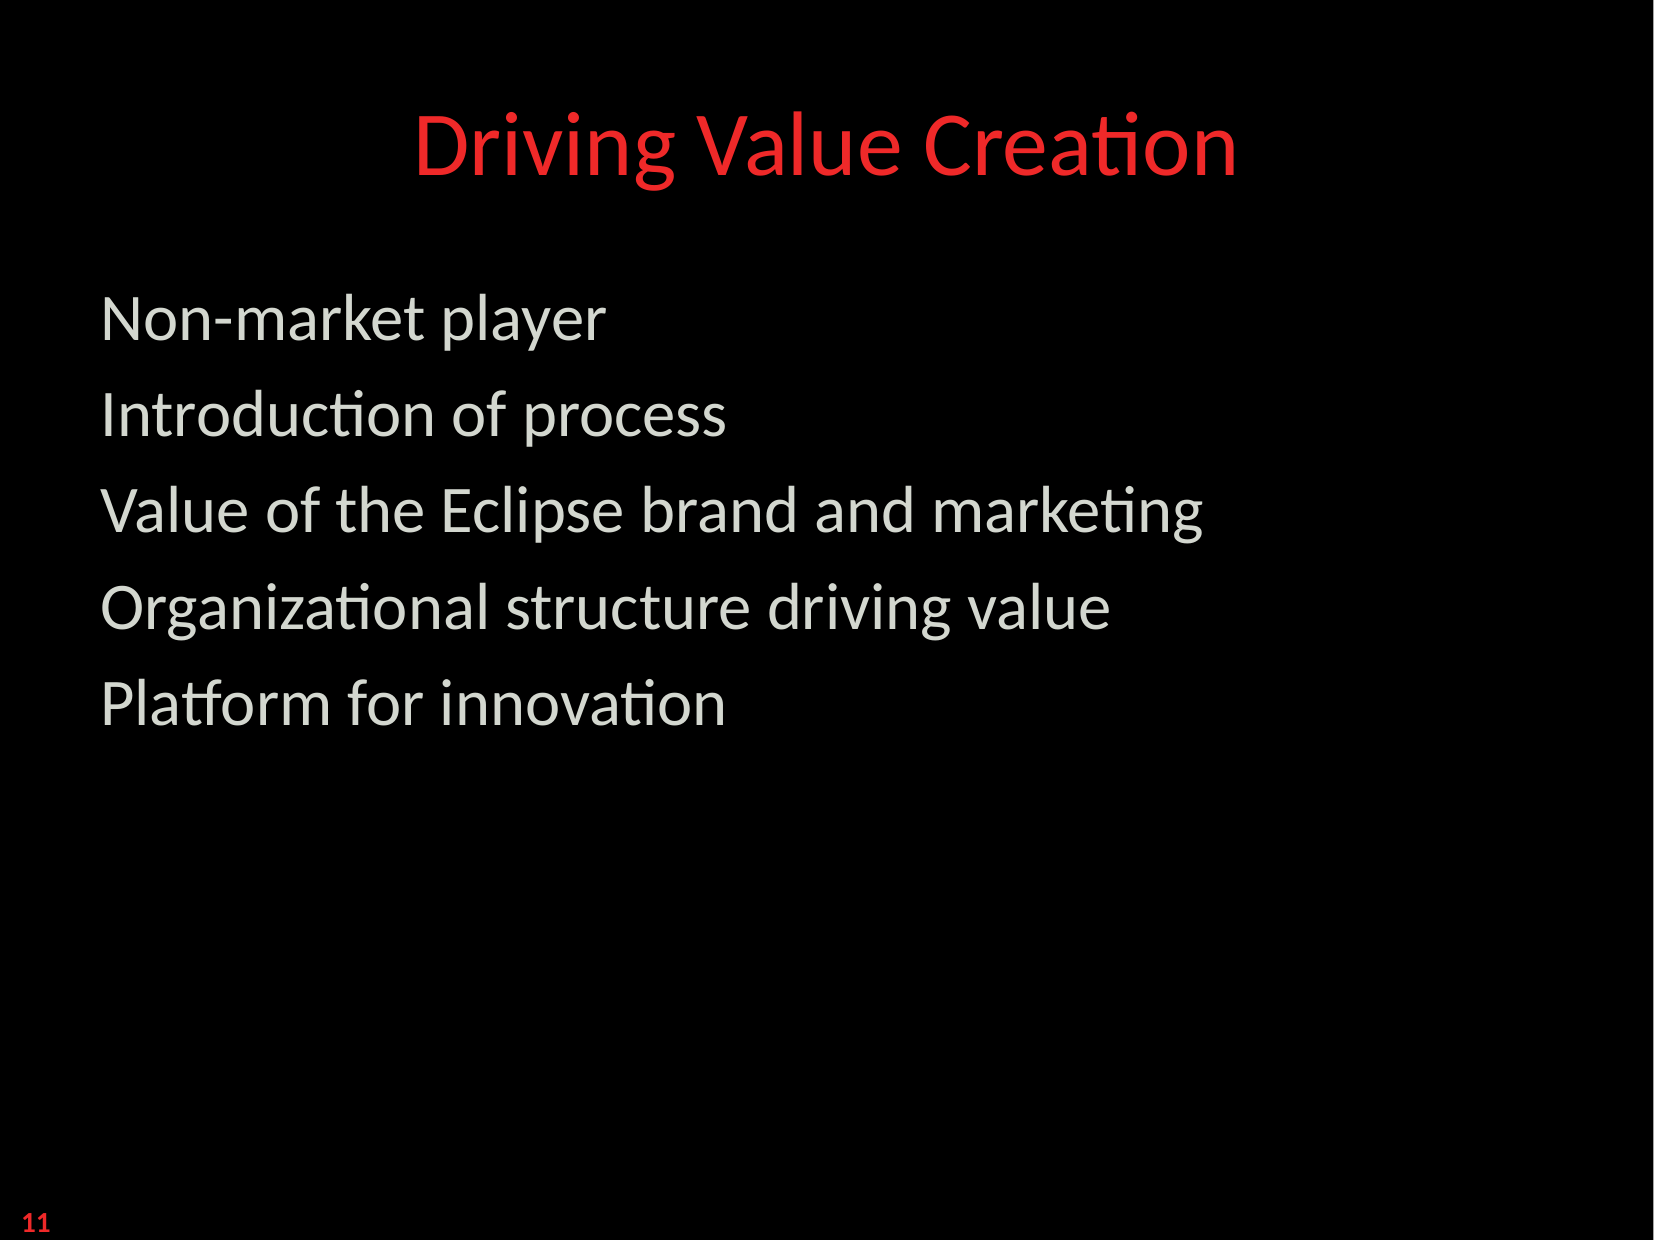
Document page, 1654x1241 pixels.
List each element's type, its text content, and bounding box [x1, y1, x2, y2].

list Non-market player Introduction of process Value of the Eclipse brand and marketing Organizational structure driving value Platform for innovation [82, 290, 1571, 1094]
title Driving Value Creation [82, 56, 1571, 250]
